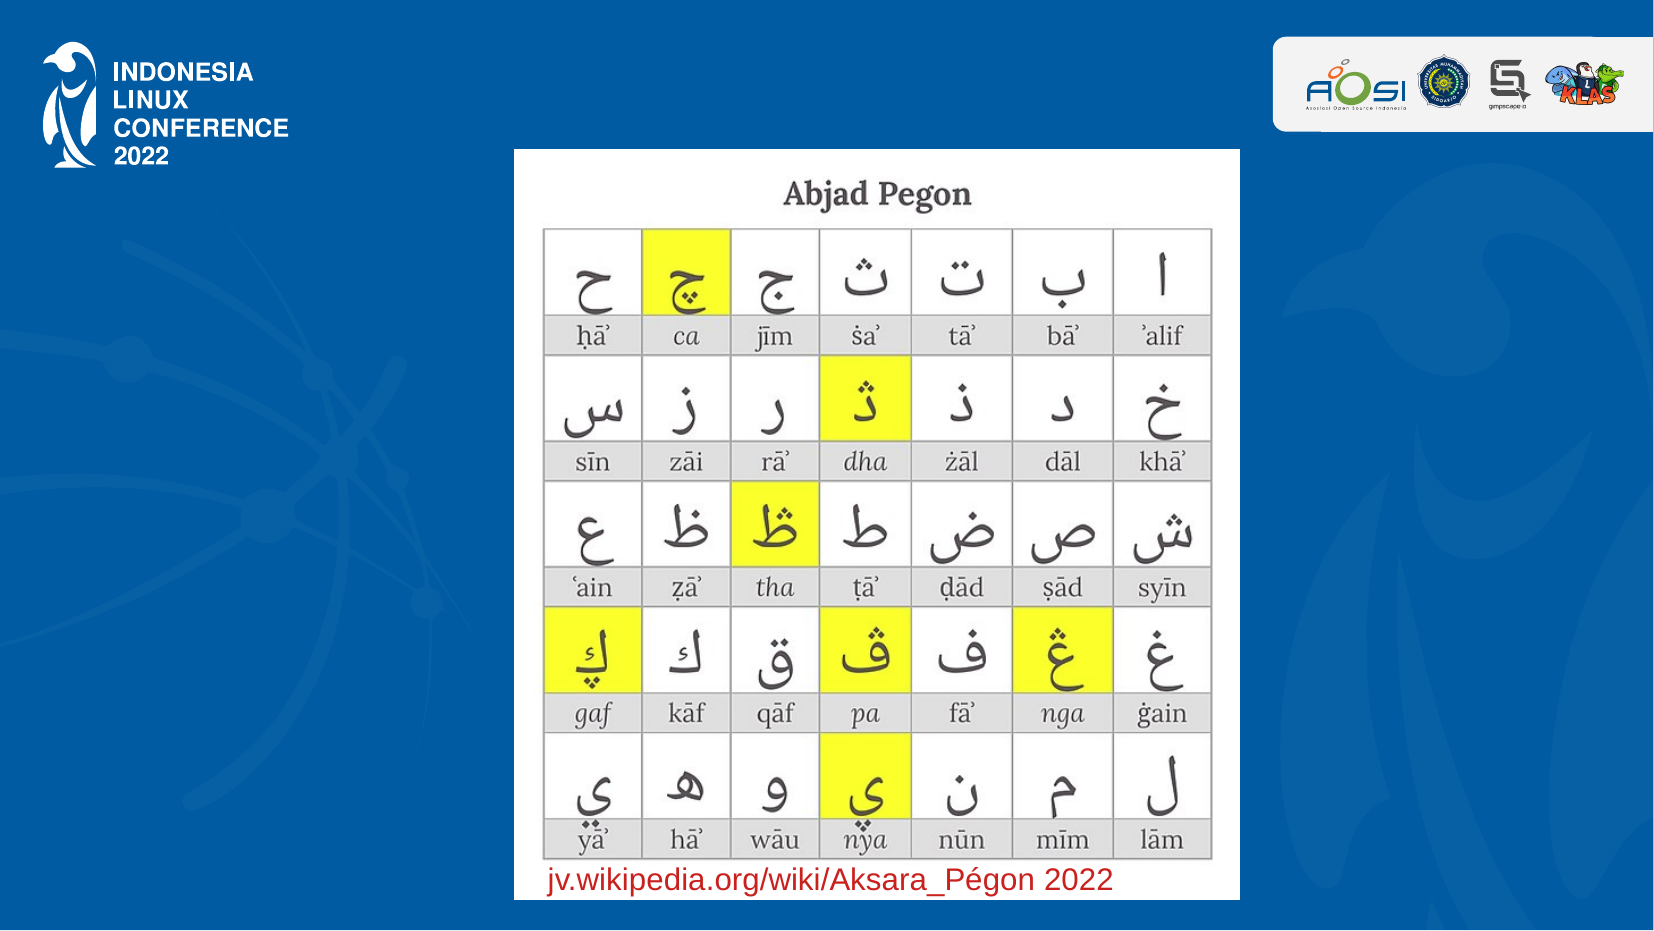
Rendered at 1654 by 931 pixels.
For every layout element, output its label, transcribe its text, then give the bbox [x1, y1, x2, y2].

picture [1545, 62, 1624, 105]
text_box jv.wikipedia.org/wiki/Aksara_Pégon 2022 [532, 855, 1246, 912]
picture [1417, 54, 1471, 108]
picture [514, 149, 1240, 901]
